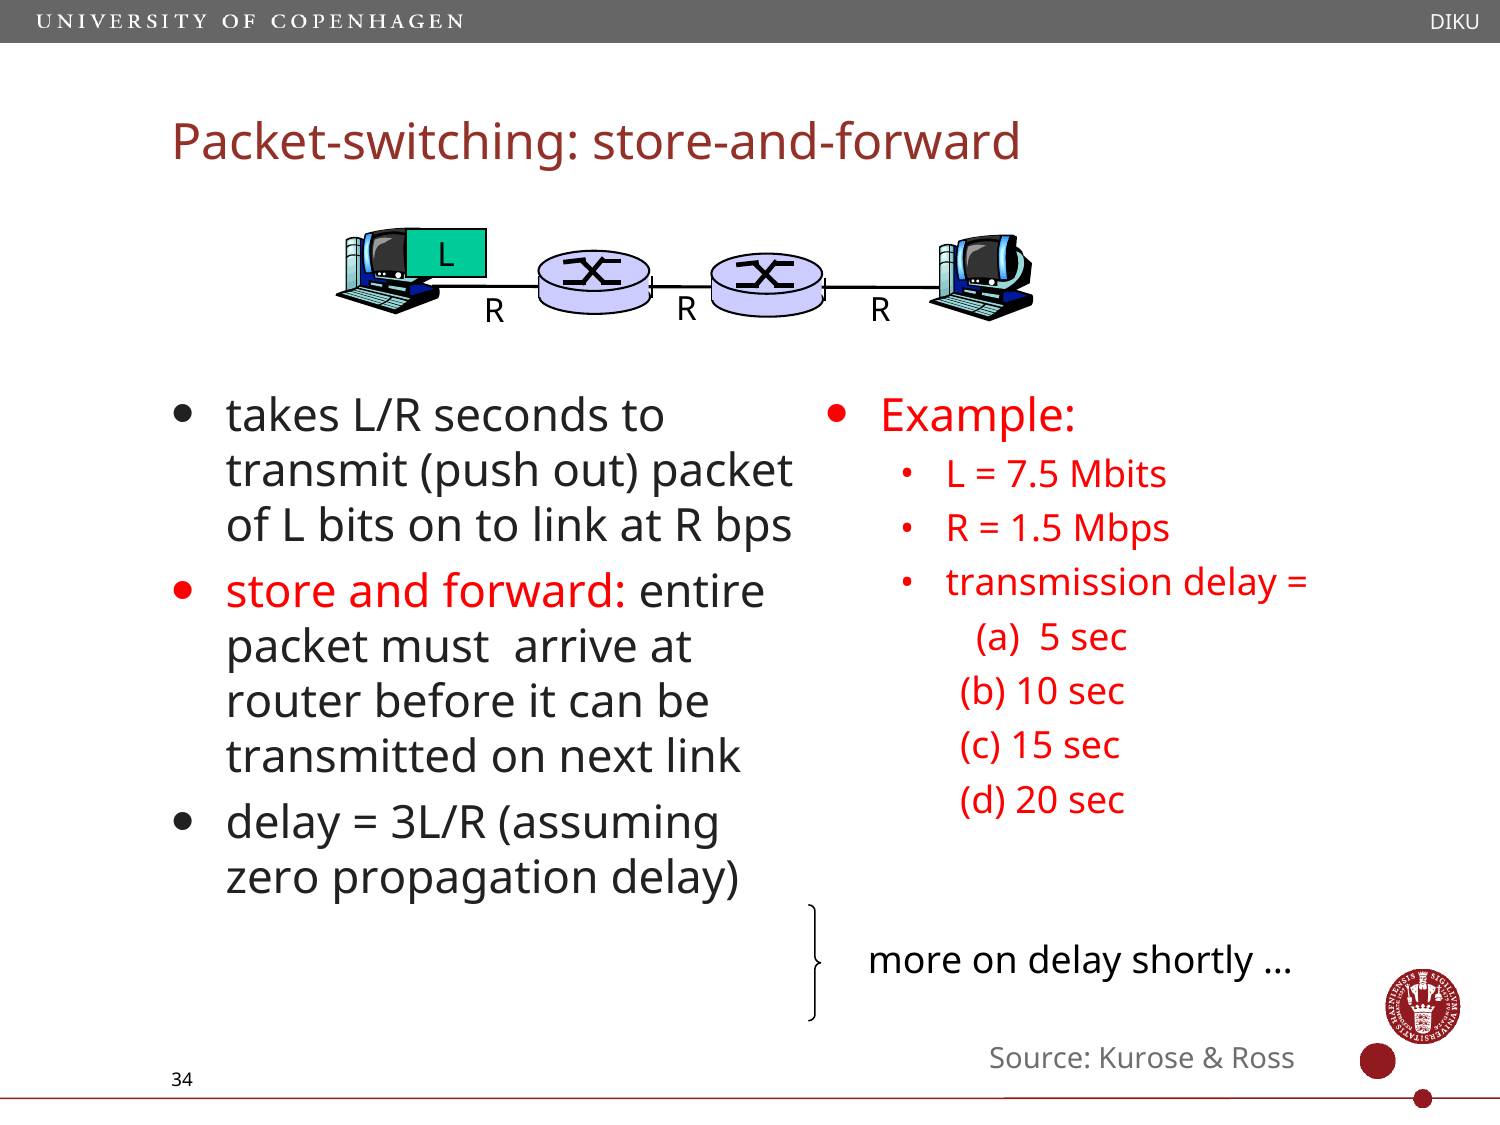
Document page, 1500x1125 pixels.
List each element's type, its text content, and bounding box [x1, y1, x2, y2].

text_box [711, 253, 823, 317]
text_box [538, 250, 651, 314]
text_box L [406, 228, 486, 278]
chart [928, 233, 1035, 322]
text_box R [661, 279, 712, 335]
text_box R [469, 281, 520, 338]
picture [0, 910, 1500, 1122]
text_box <number> [171, 1067, 522, 1092]
text_box Source: Kurose & Ross [974, 1031, 1341, 1083]
text_box Example: L = 7.5 Mbits R = 1.5 Mbps transmission delay = (a) 5 sec (b) 10 sec (c) 15 sec (d) 20 sec [825, 385, 1353, 961]
picture [335, 226, 442, 315]
text_box more on delay shortly … [853, 928, 1309, 990]
text_box DIKU [469, 0, 1495, 43]
text_box Packet-switching: store-and-forward [171, 75, 1329, 171]
text_box takes L/R seconds to transmit (push out) packet of L bits on to link at R bps store and forward: entire packet must arrive at router before it can be transmitted on next link delay = 3L/R (assuming zero propagation delay) [171, 385, 798, 961]
text_box R [854, 280, 906, 336]
